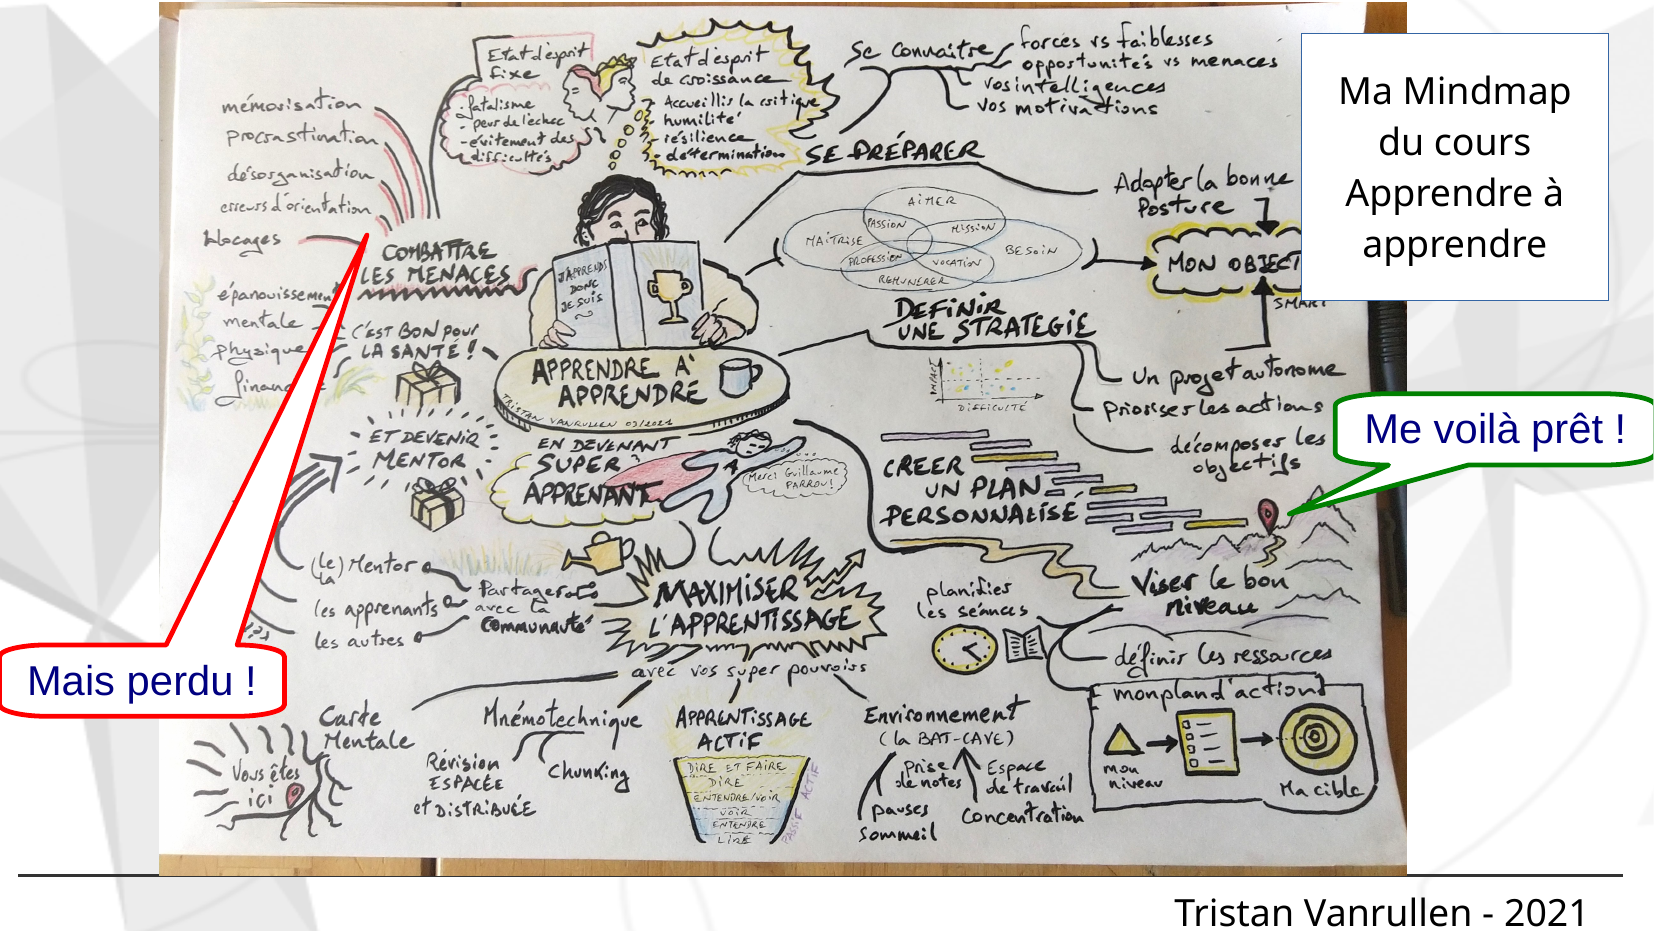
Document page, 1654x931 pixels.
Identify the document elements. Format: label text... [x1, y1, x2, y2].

text_box Mais perdu ! [0, 235, 367, 717]
picture [0, 0, 1654, 931]
text_box Ma Mindmap du cours Apprendre à apprendre [1301, 33, 1609, 301]
text_box Tristan Vanrullen - 2021 [30, 878, 1606, 931]
text_box Me voilà prêt ! [1289, 393, 1654, 515]
